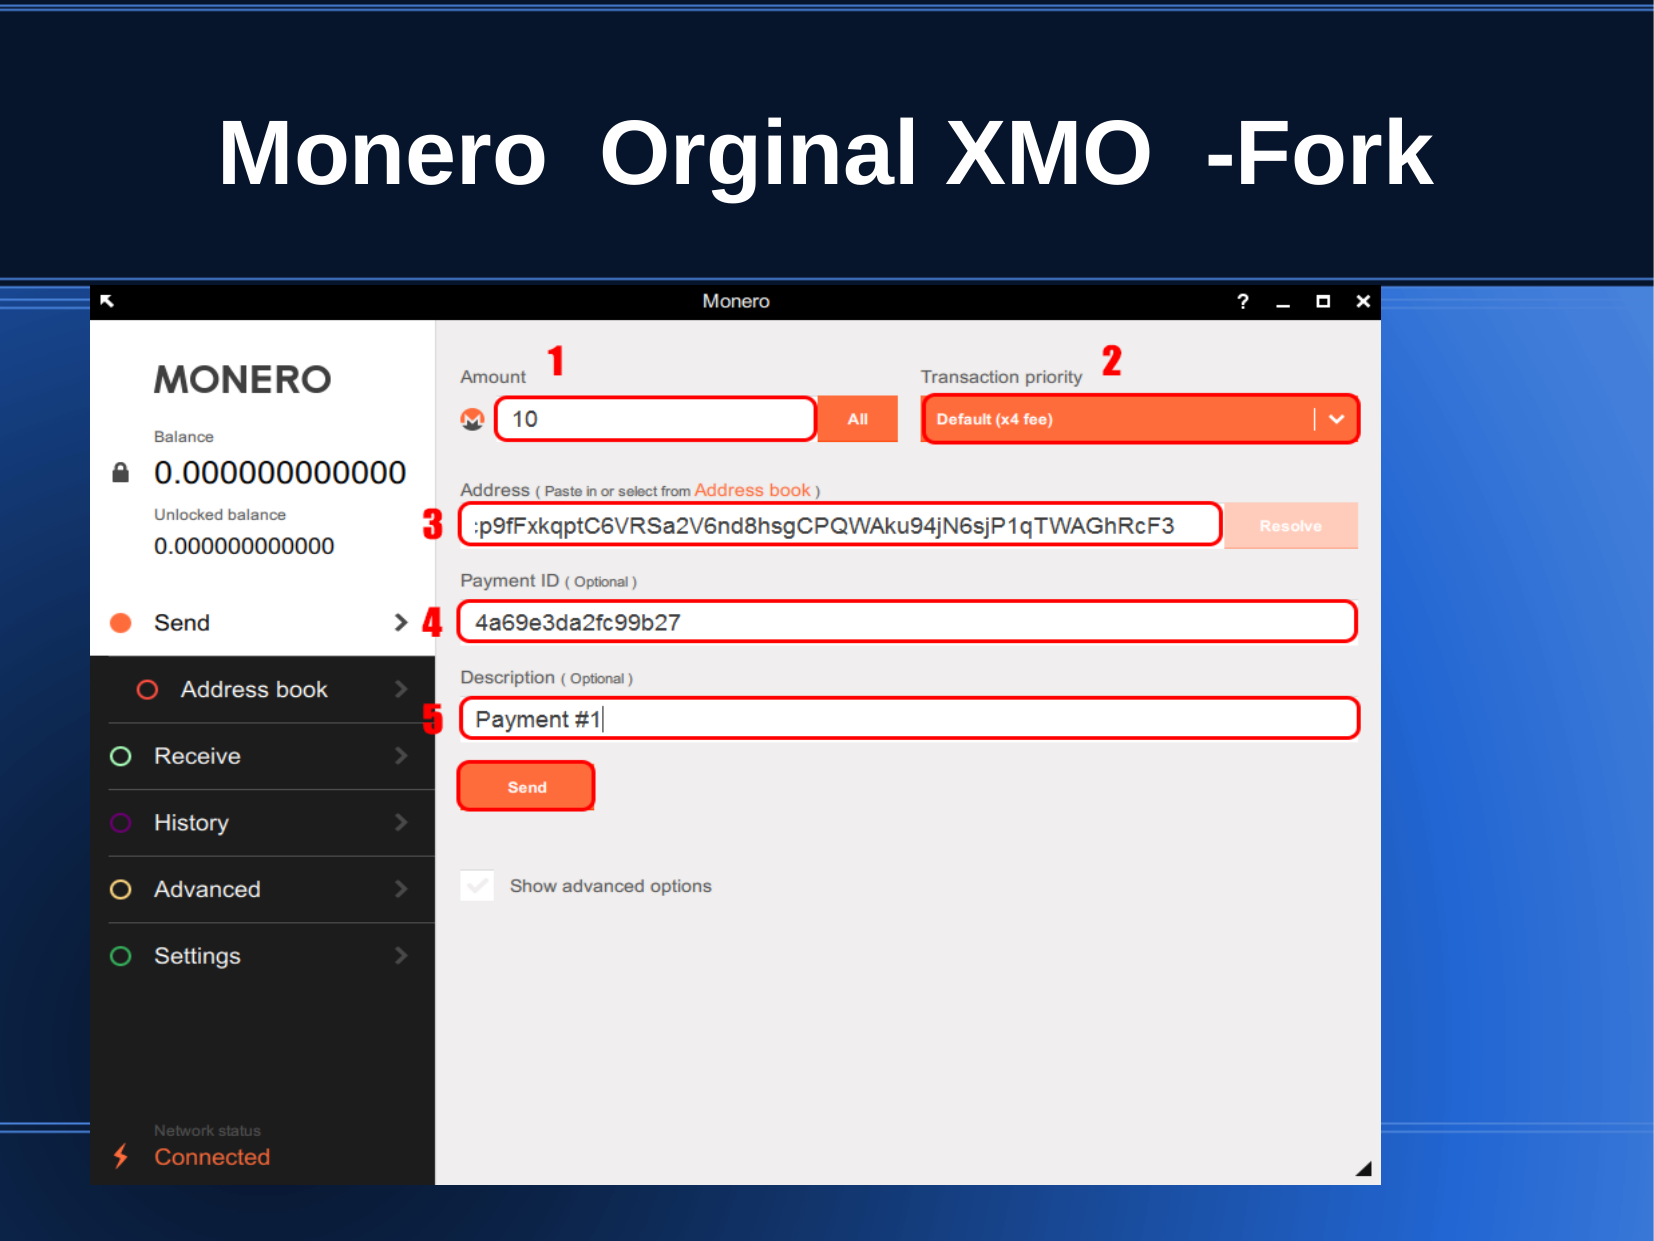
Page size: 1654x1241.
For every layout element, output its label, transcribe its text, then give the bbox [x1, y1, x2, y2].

title Monero Orginal XMO -Fork [82, 49, 1571, 257]
picture [0, 0, 1654, 1241]
